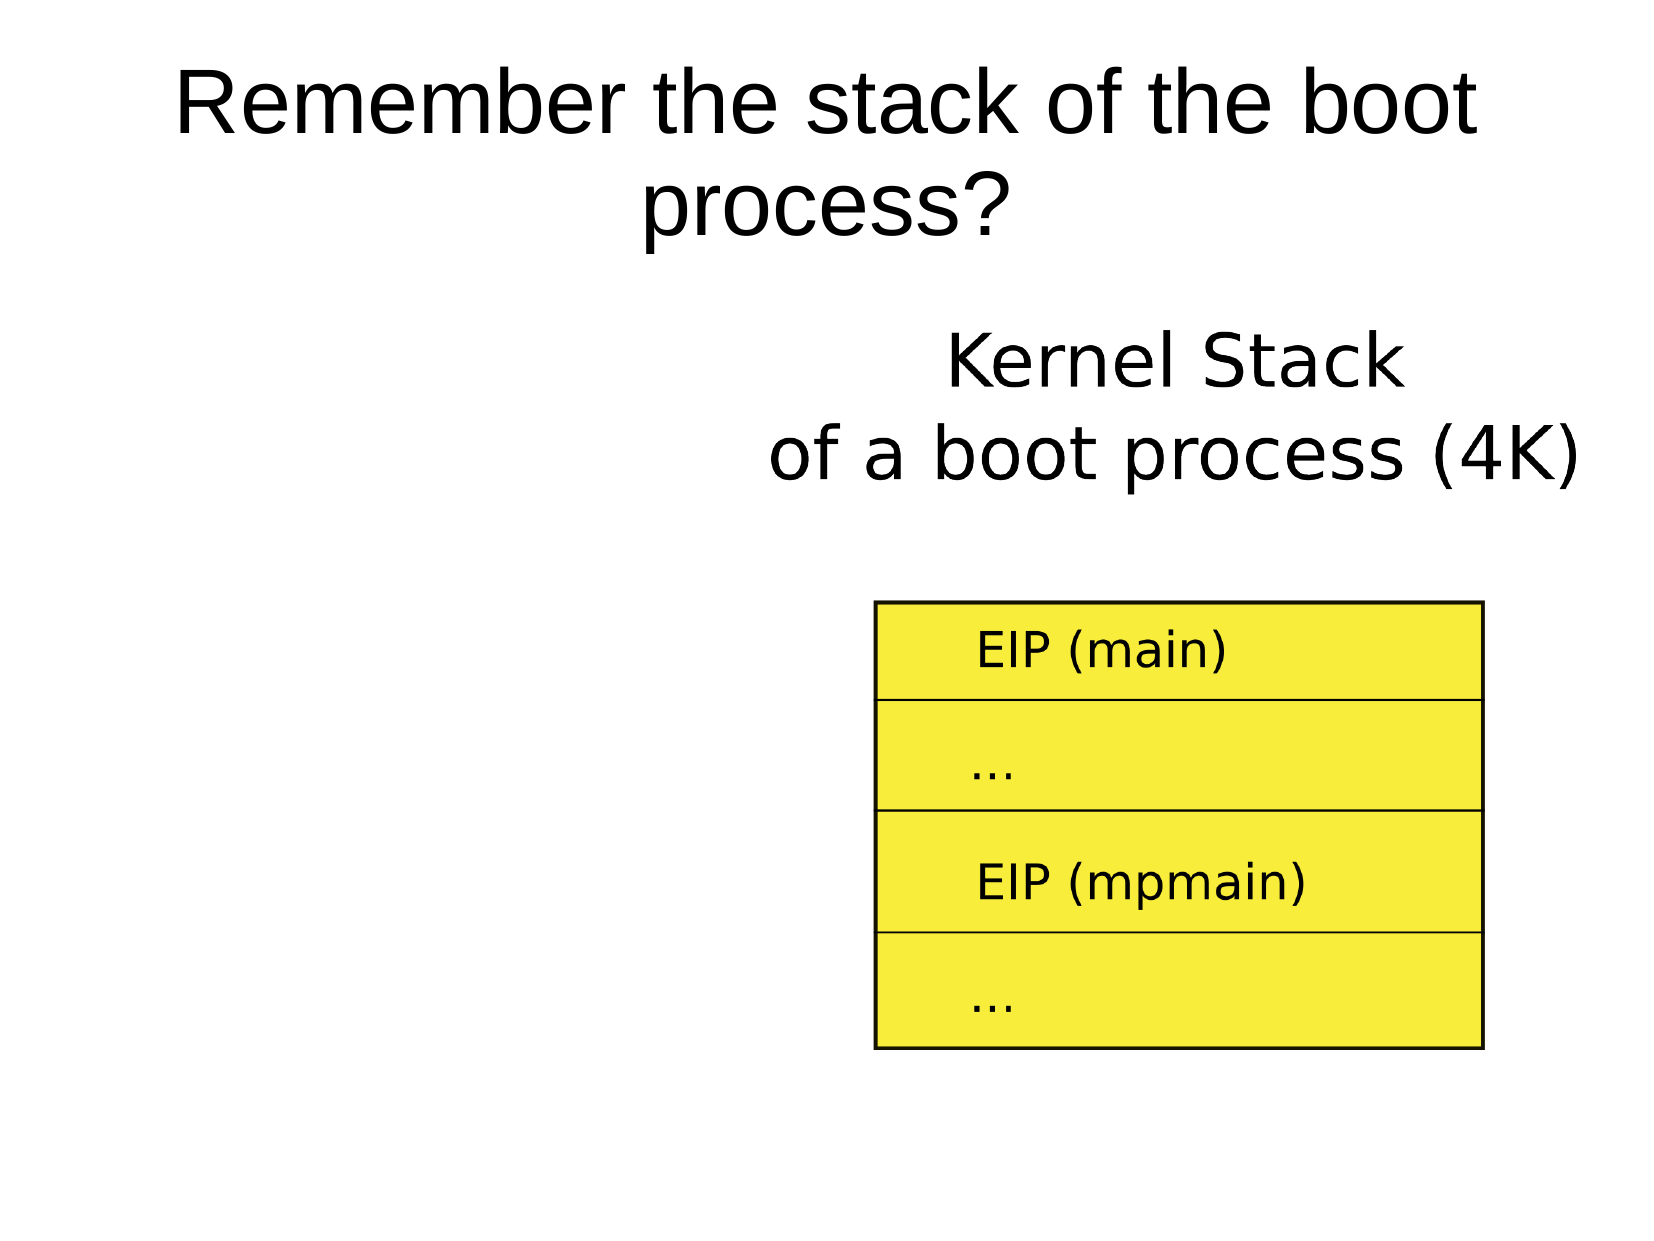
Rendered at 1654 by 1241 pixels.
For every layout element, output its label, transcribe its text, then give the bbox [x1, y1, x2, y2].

subtitle [82, 290, 1571, 1010]
title Remember the stack of the boot process? [82, 49, 1571, 257]
picture [771, 330, 1576, 1051]
